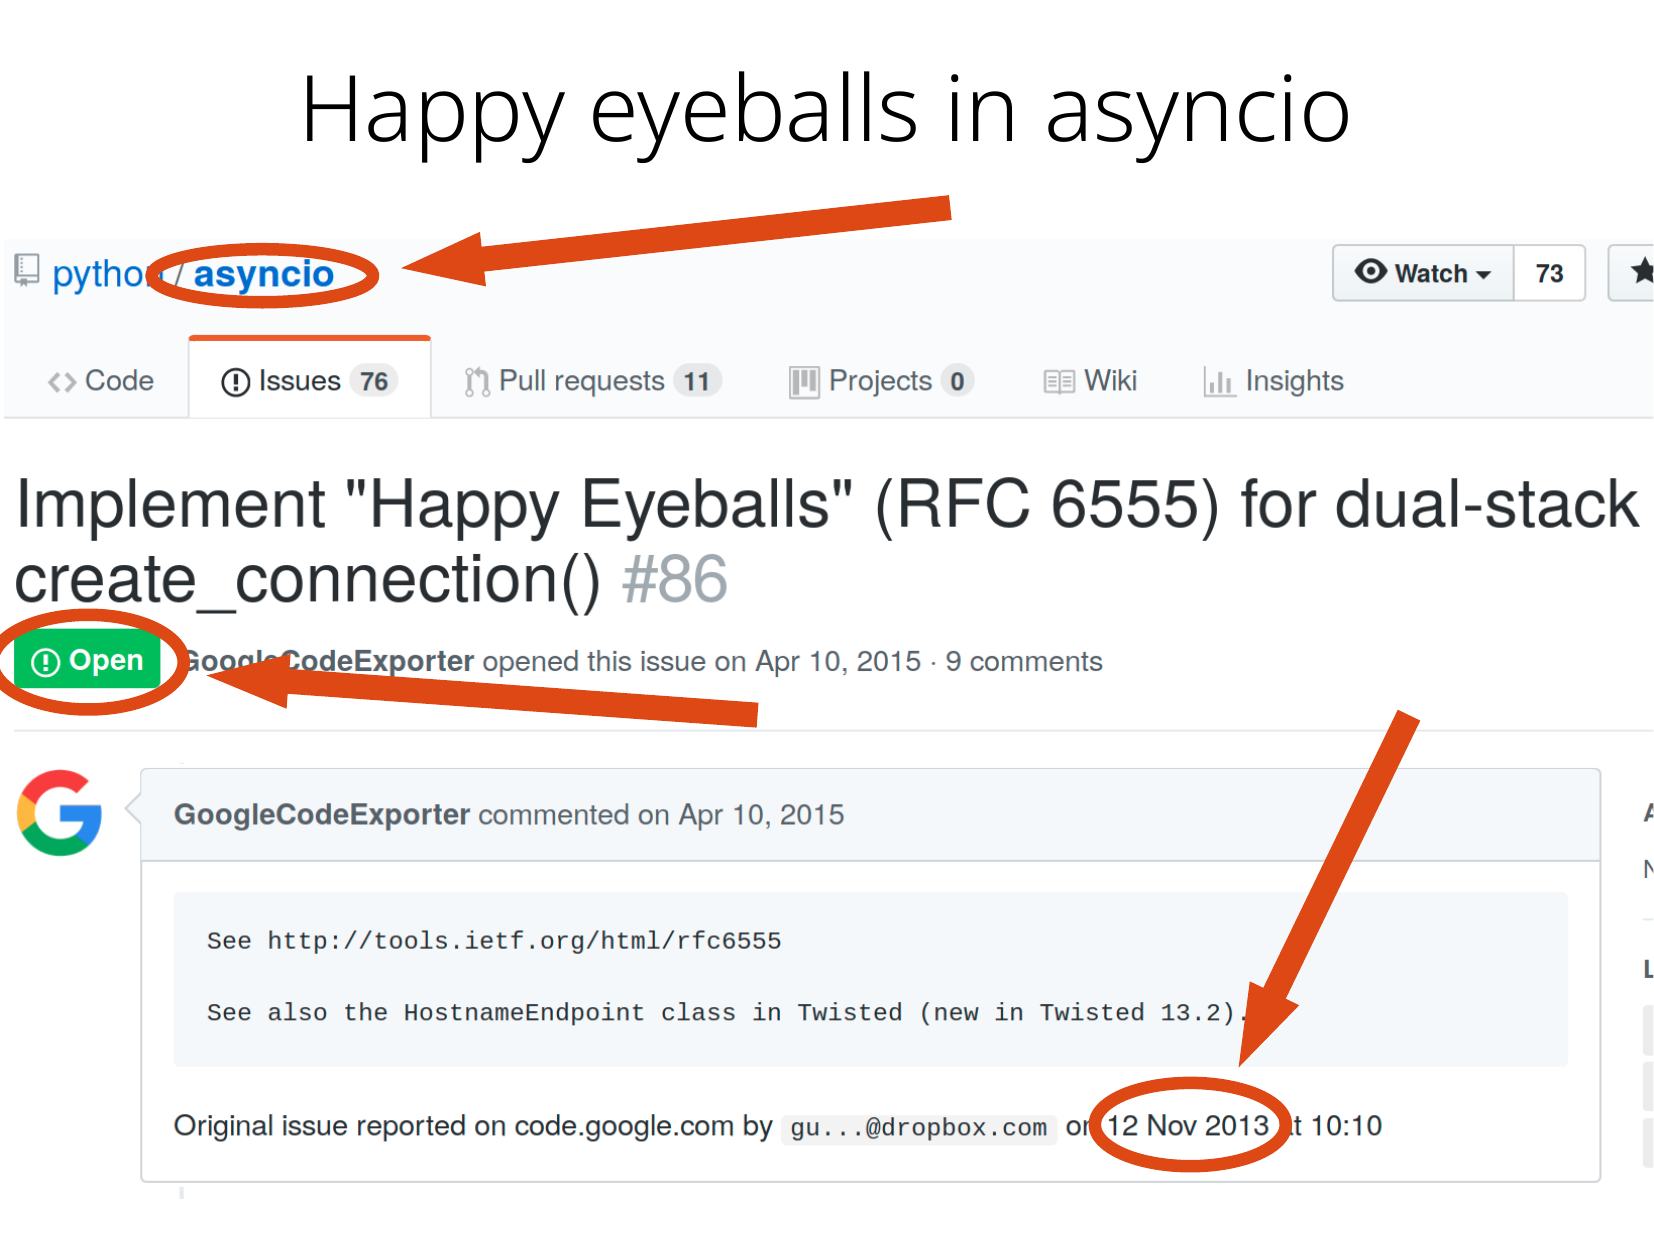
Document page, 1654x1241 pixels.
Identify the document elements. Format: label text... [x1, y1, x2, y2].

picture [481, 239, 542, 246]
picture [4, 622, 177, 703]
title Happy eyeballs in asyncio [82, 2, 1571, 210]
picture [4, 239, 1654, 1199]
